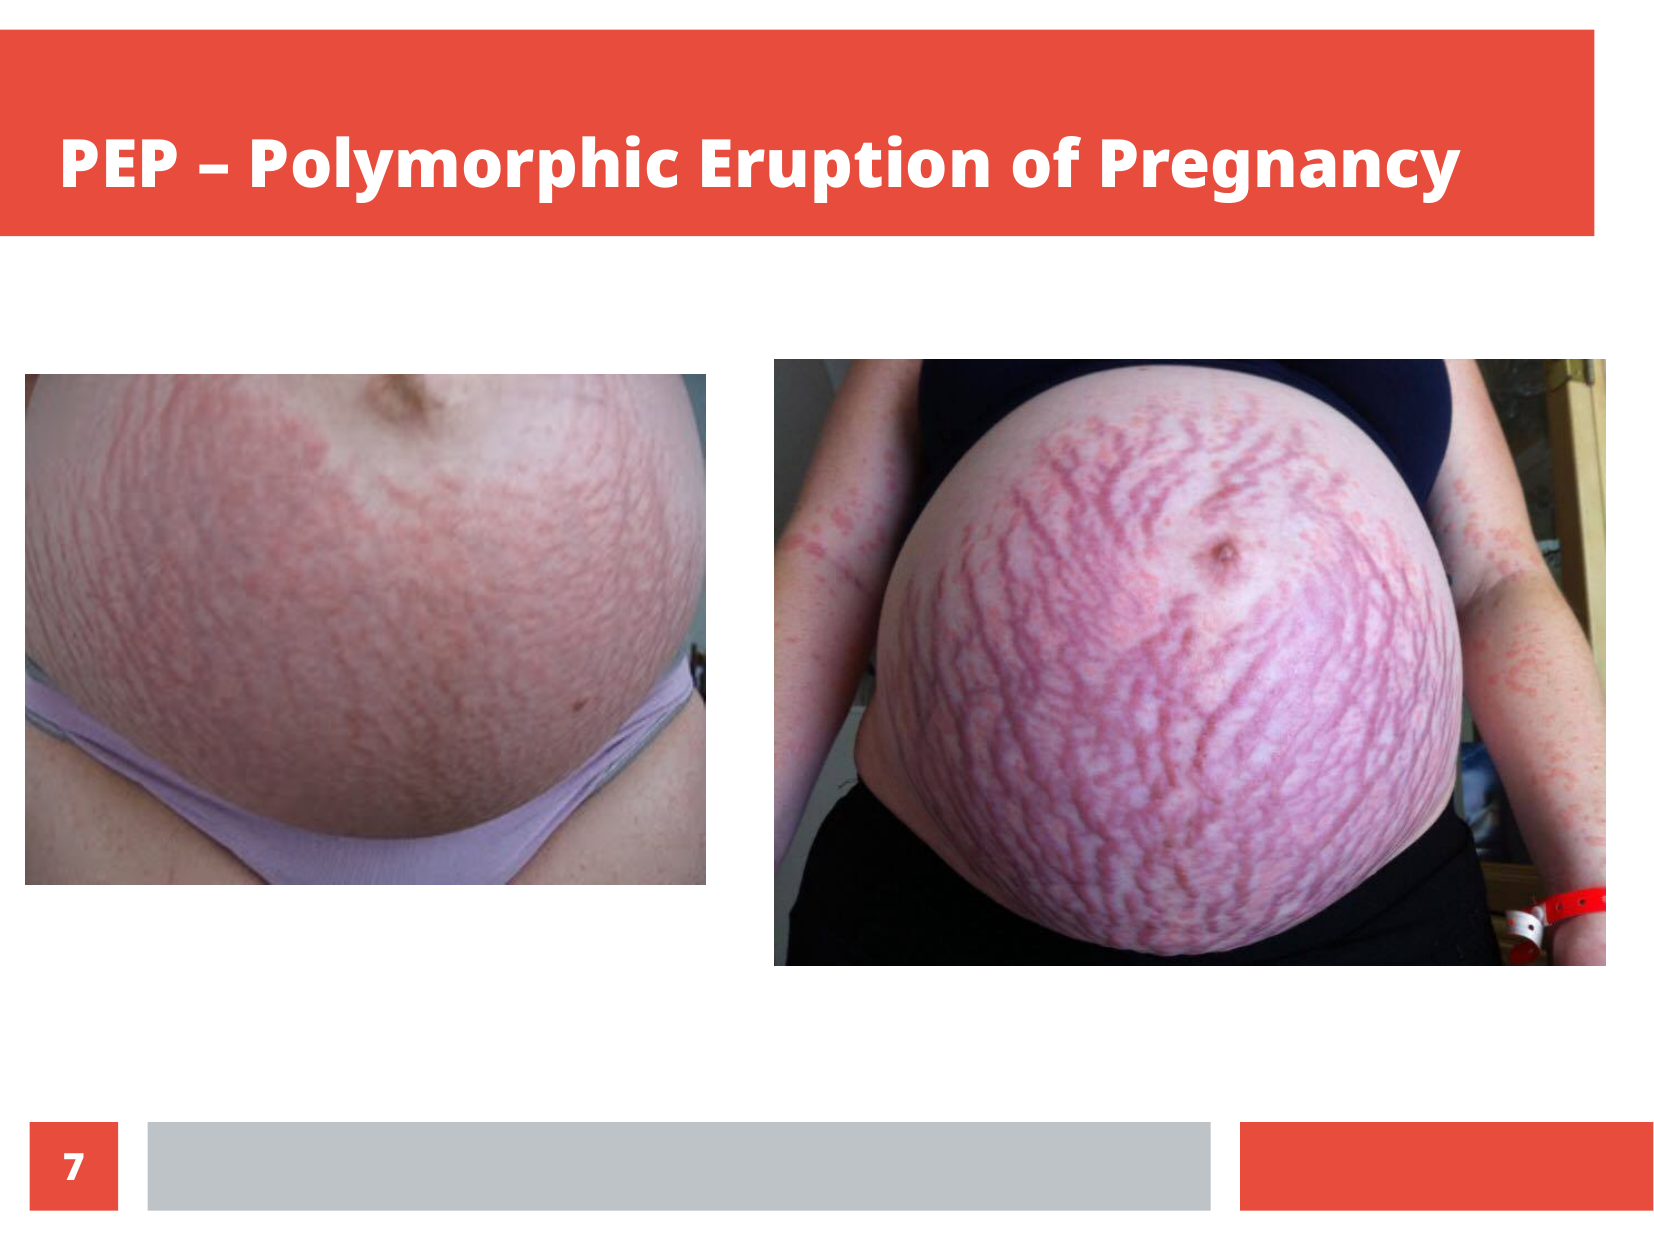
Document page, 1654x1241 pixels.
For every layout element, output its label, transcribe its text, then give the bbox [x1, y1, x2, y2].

title PEP – Polymorphic Eruption of Pregnancy [59, 59, 1595, 207]
picture [25, 374, 706, 886]
picture [774, 359, 1606, 966]
